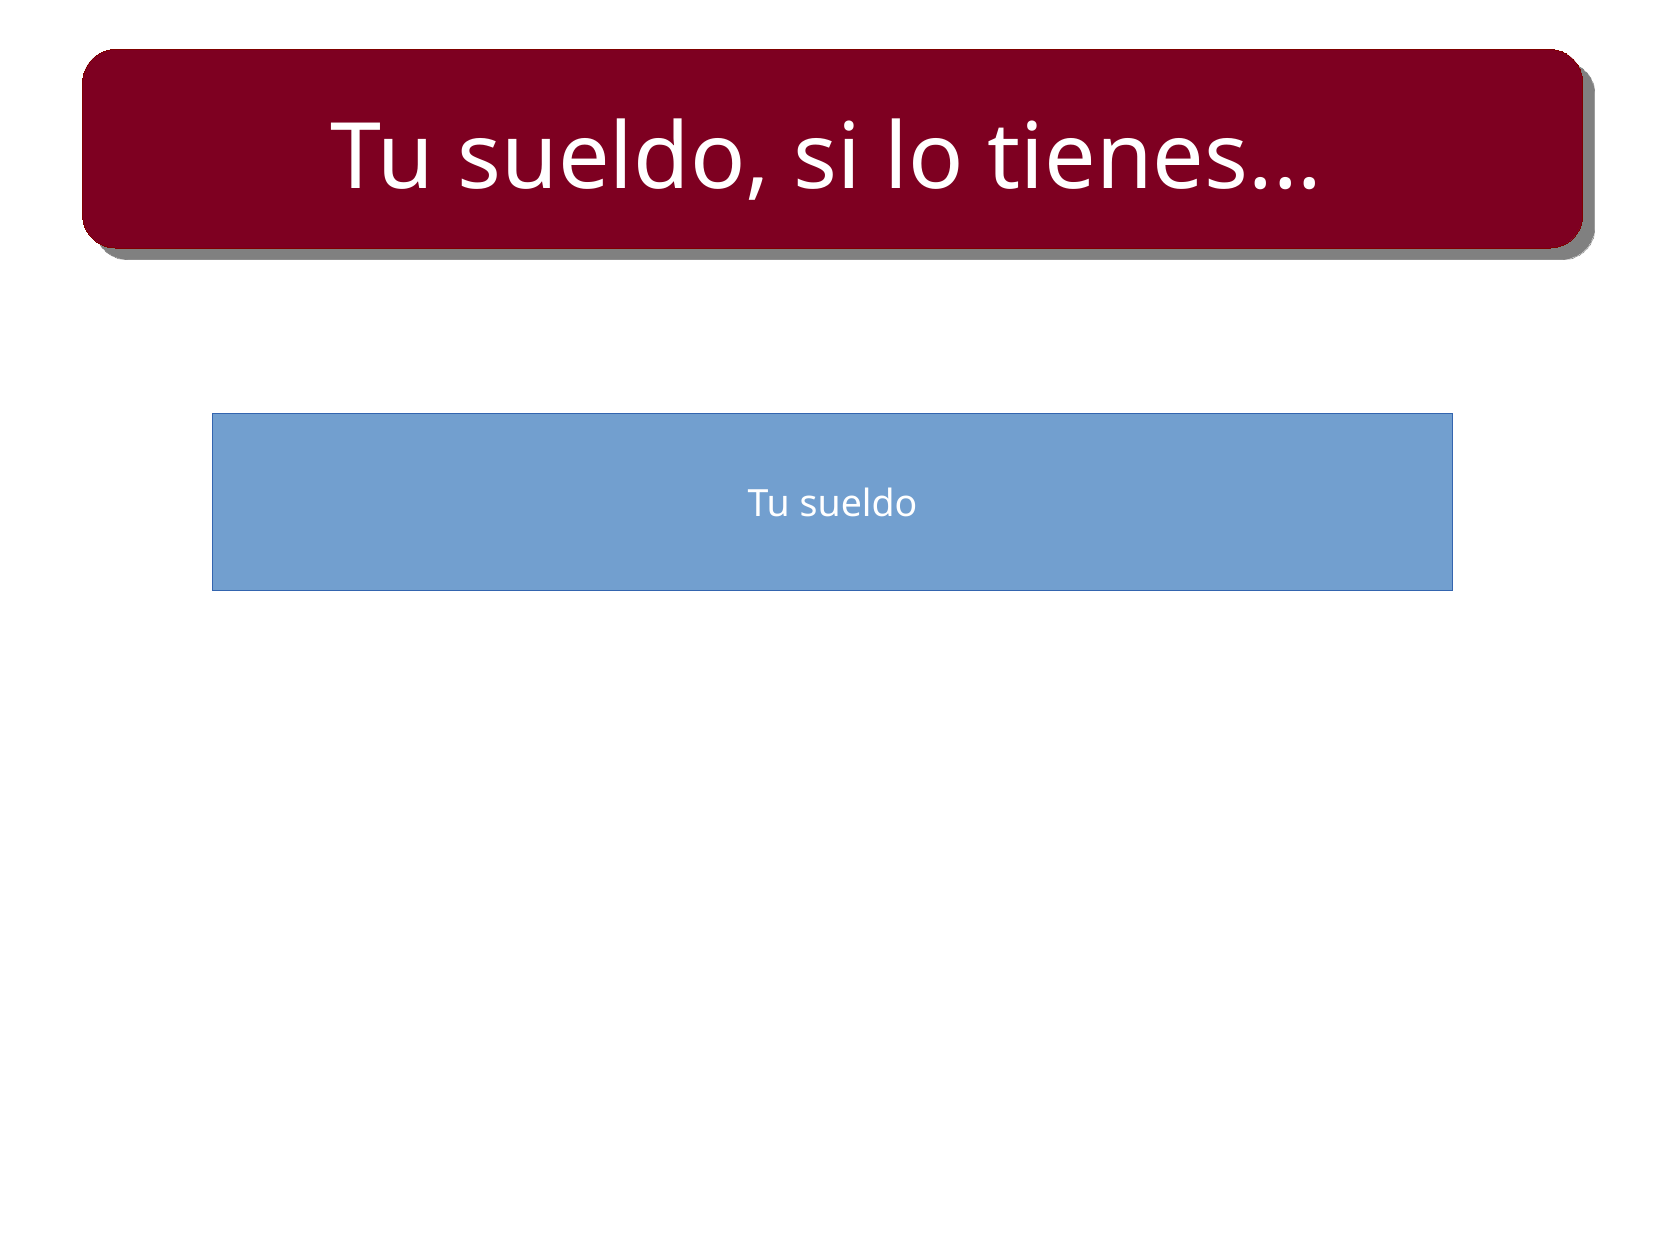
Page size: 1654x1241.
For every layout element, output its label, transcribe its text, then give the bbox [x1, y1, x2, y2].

text_box Tu sueldo [212, 413, 1453, 591]
title Tu sueldo, si lo tienes... [82, 49, 1571, 257]
